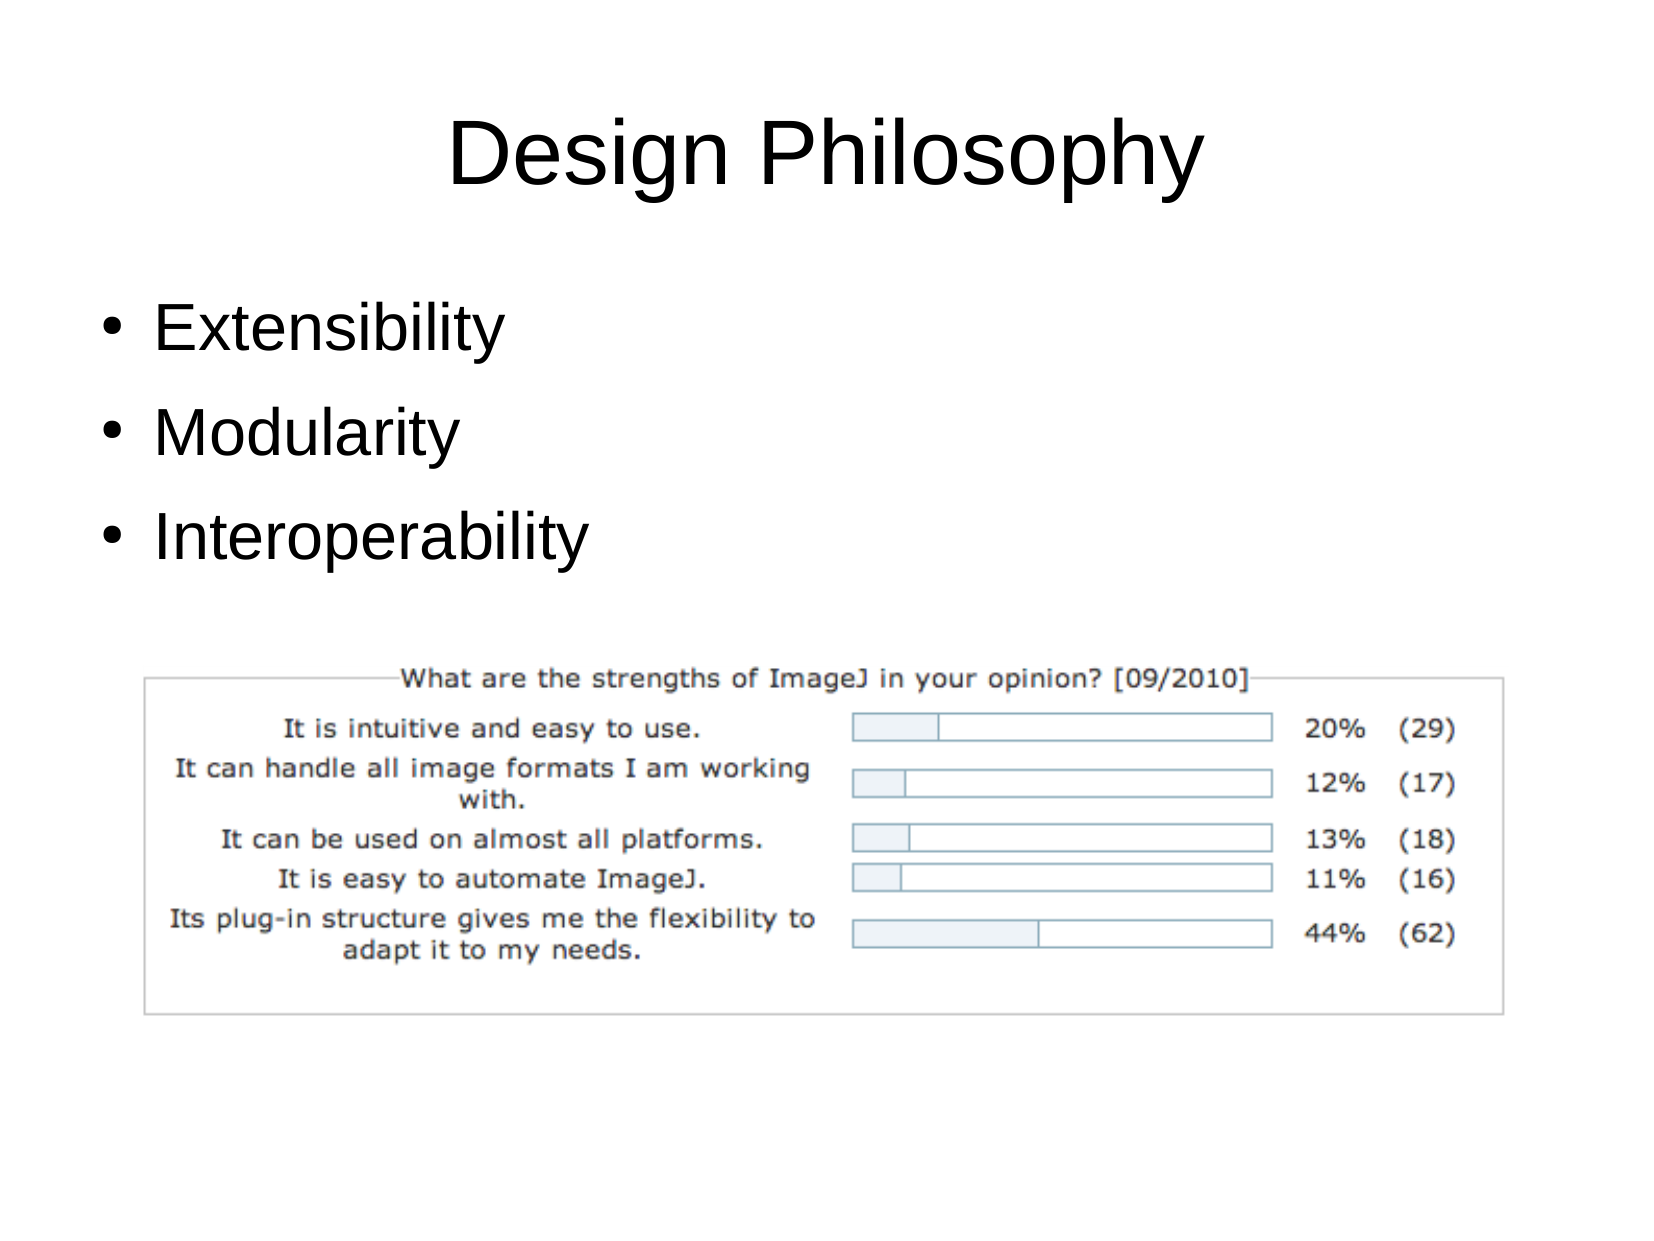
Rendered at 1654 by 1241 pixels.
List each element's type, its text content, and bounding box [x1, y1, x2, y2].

title Design Philosophy [82, 49, 1571, 257]
list Extensibility Modularity Interoperability [82, 290, 1571, 1109]
